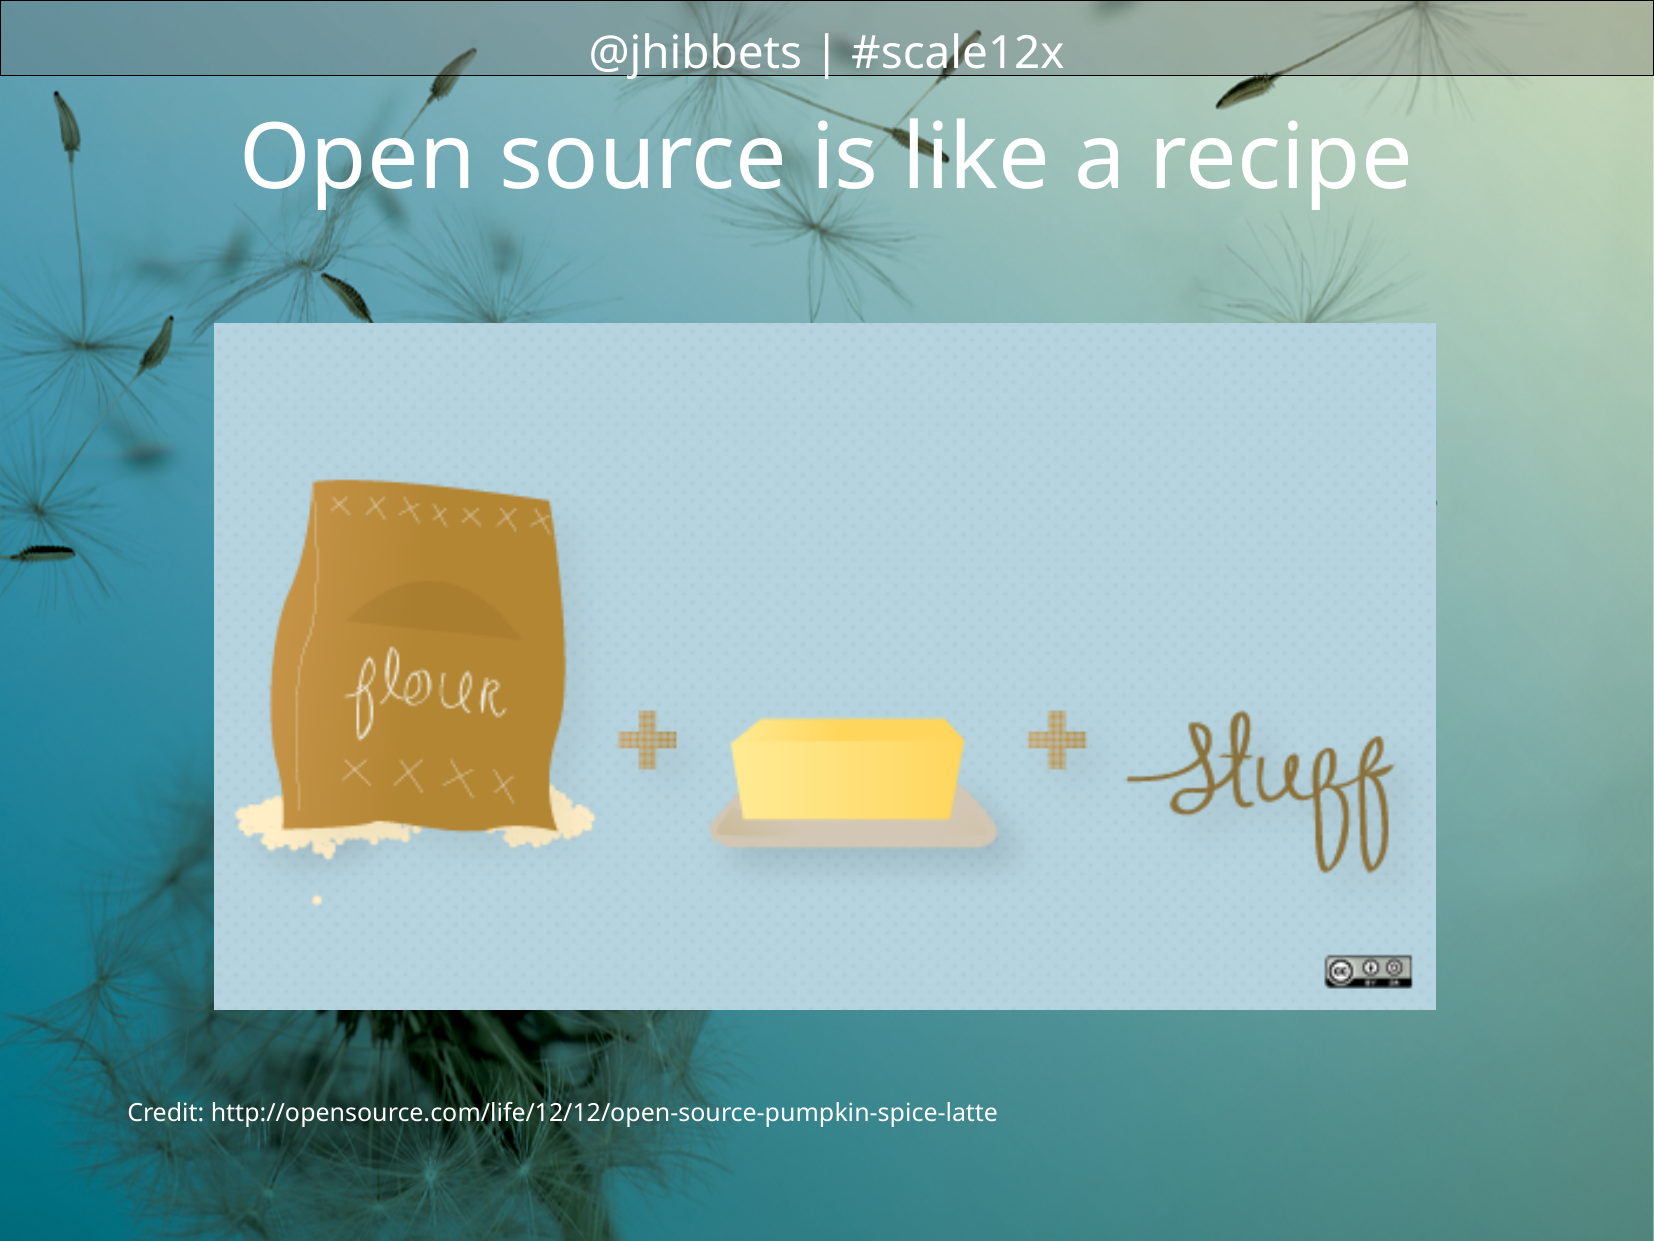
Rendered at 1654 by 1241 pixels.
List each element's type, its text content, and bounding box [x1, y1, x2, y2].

title Open source is like a recipe [82, 49, 1571, 257]
picture [0, 76, 1654, 1241]
text_box Credit: http://opensource.com/life/12/12/open-source-pumpkin-spice-latte [112, 1087, 1014, 1131]
